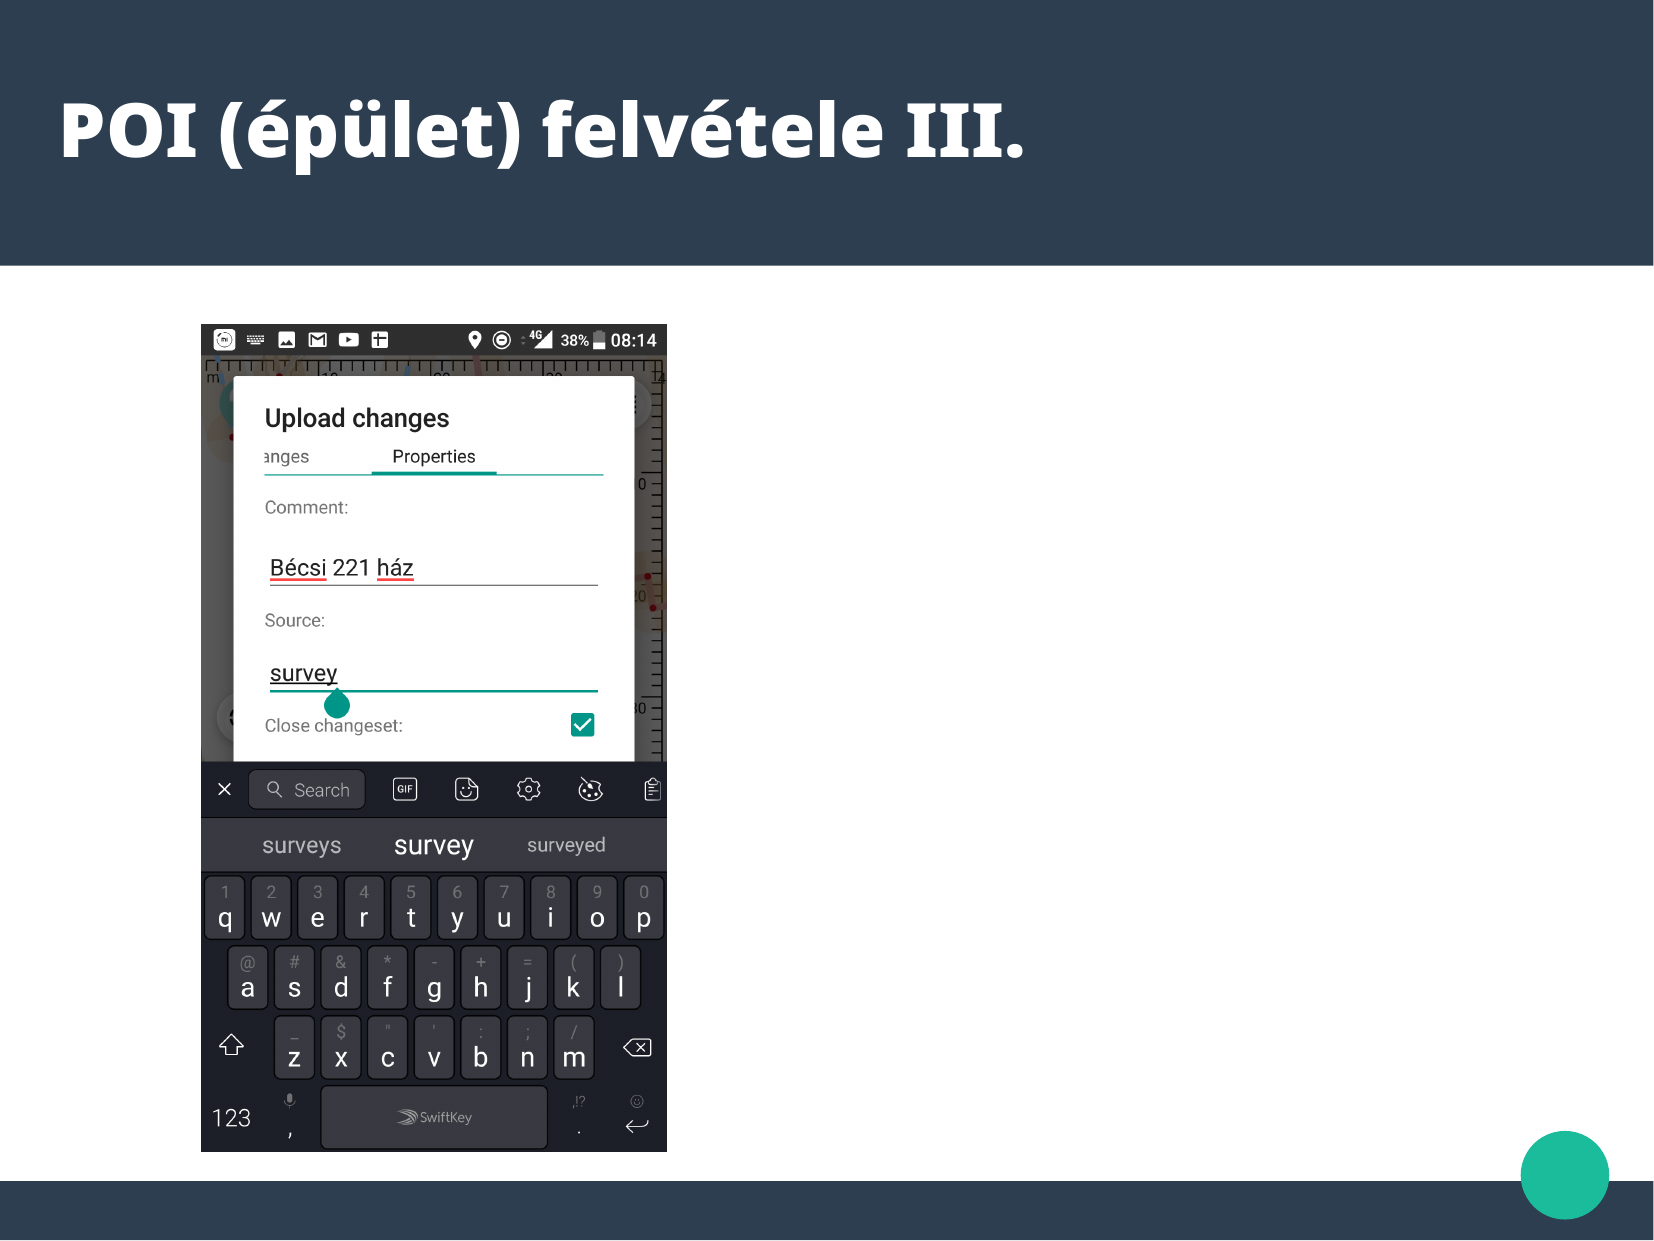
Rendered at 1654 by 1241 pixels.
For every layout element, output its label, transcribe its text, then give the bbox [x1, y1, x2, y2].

title POI (épület) felvétele III. [59, 49, 1595, 207]
picture [201, 324, 667, 1152]
